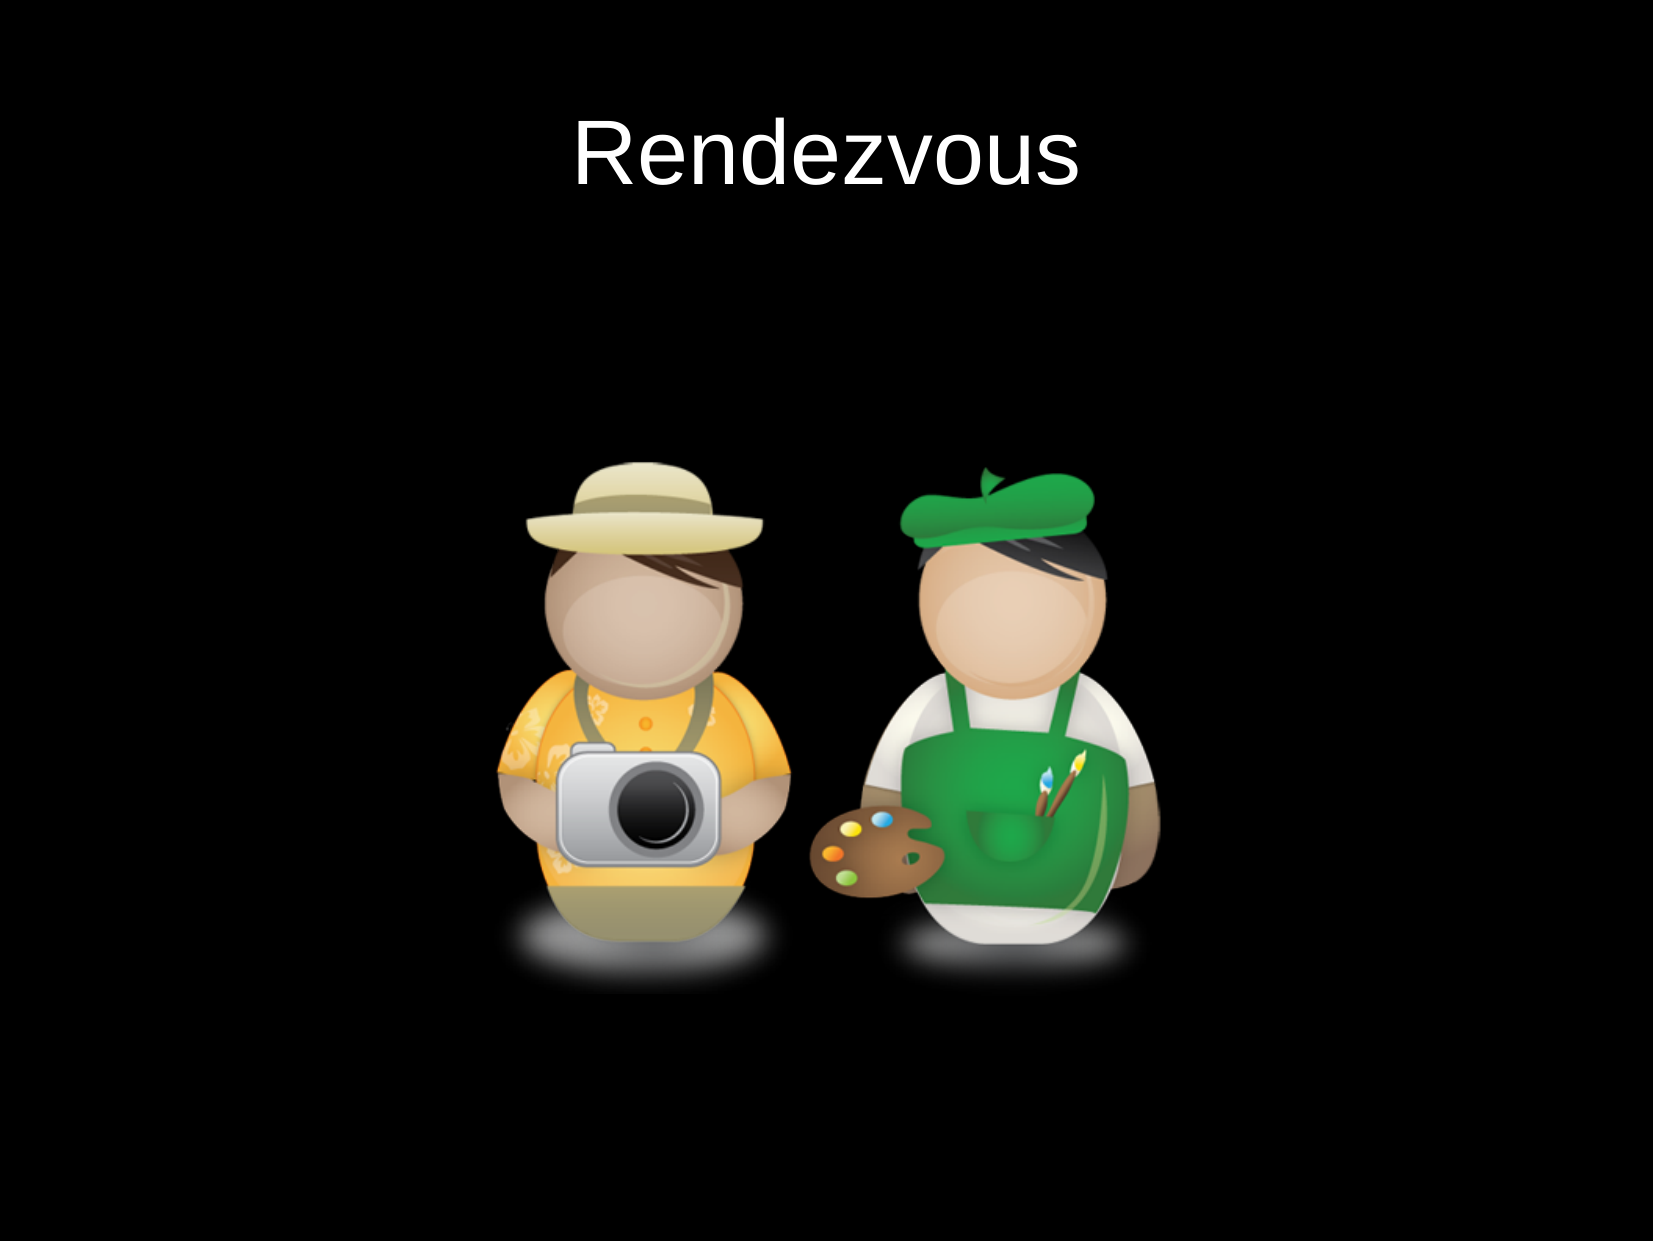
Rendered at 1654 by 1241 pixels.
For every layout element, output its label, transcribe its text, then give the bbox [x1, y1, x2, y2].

picture [440, 420, 1225, 1006]
title Rendezvous [82, 49, 1571, 257]
